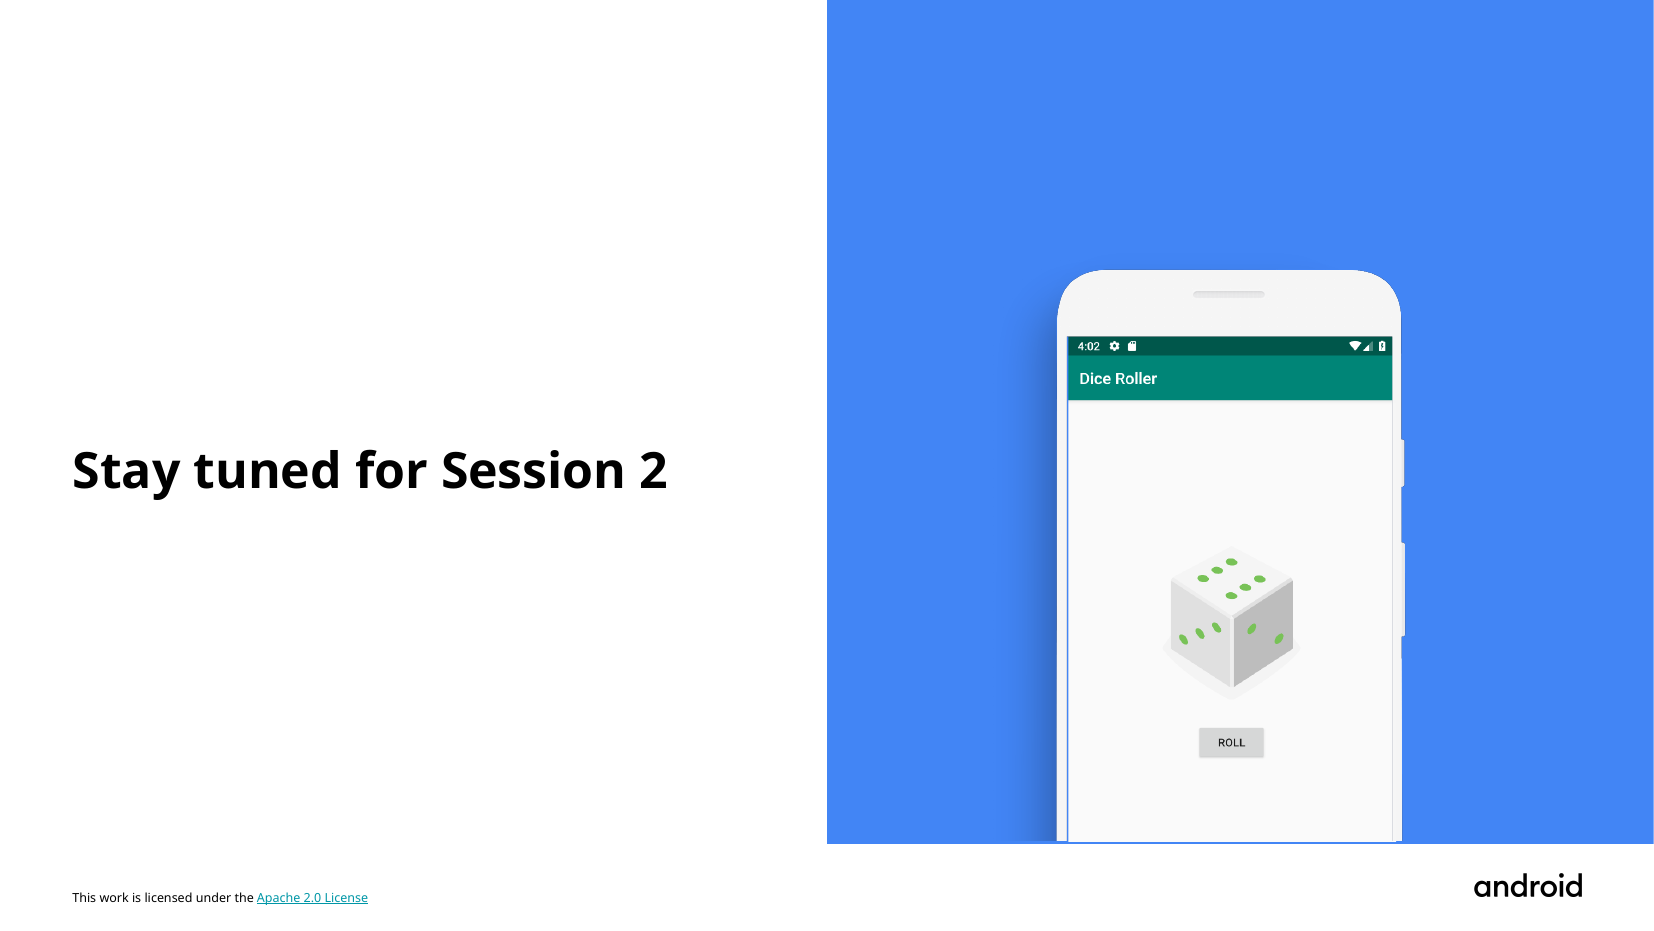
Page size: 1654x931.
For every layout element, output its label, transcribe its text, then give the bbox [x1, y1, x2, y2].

title Stay tuned for Session 2 [57, 147, 760, 789]
picture [973, 232, 1480, 842]
picture [1485, 872, 1536, 897]
